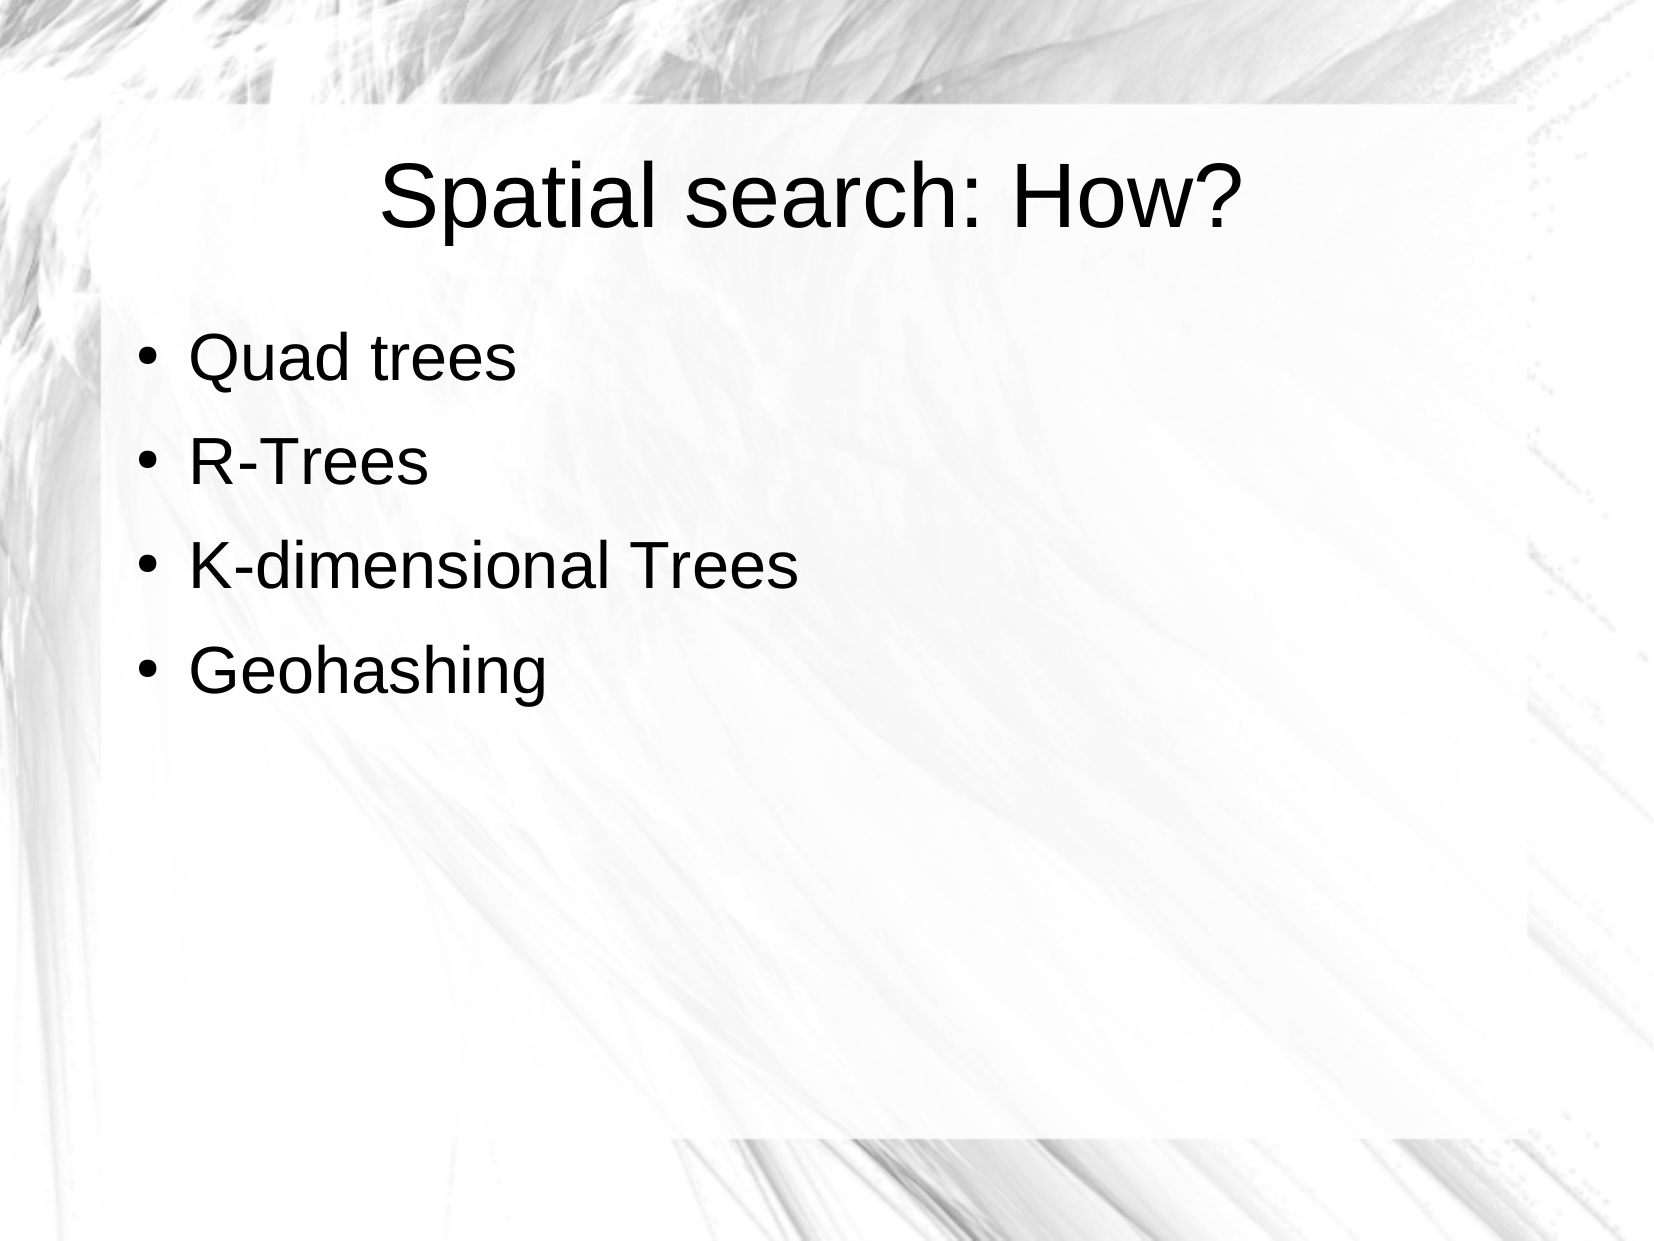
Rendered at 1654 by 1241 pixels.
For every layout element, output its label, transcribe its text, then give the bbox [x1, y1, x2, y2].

picture [0, 0, 1654, 1241]
title Spatial search: How? [118, 119, 1506, 273]
list Quad trees R-Trees K-dimensional Trees Geohashing [118, 319, 1571, 931]
